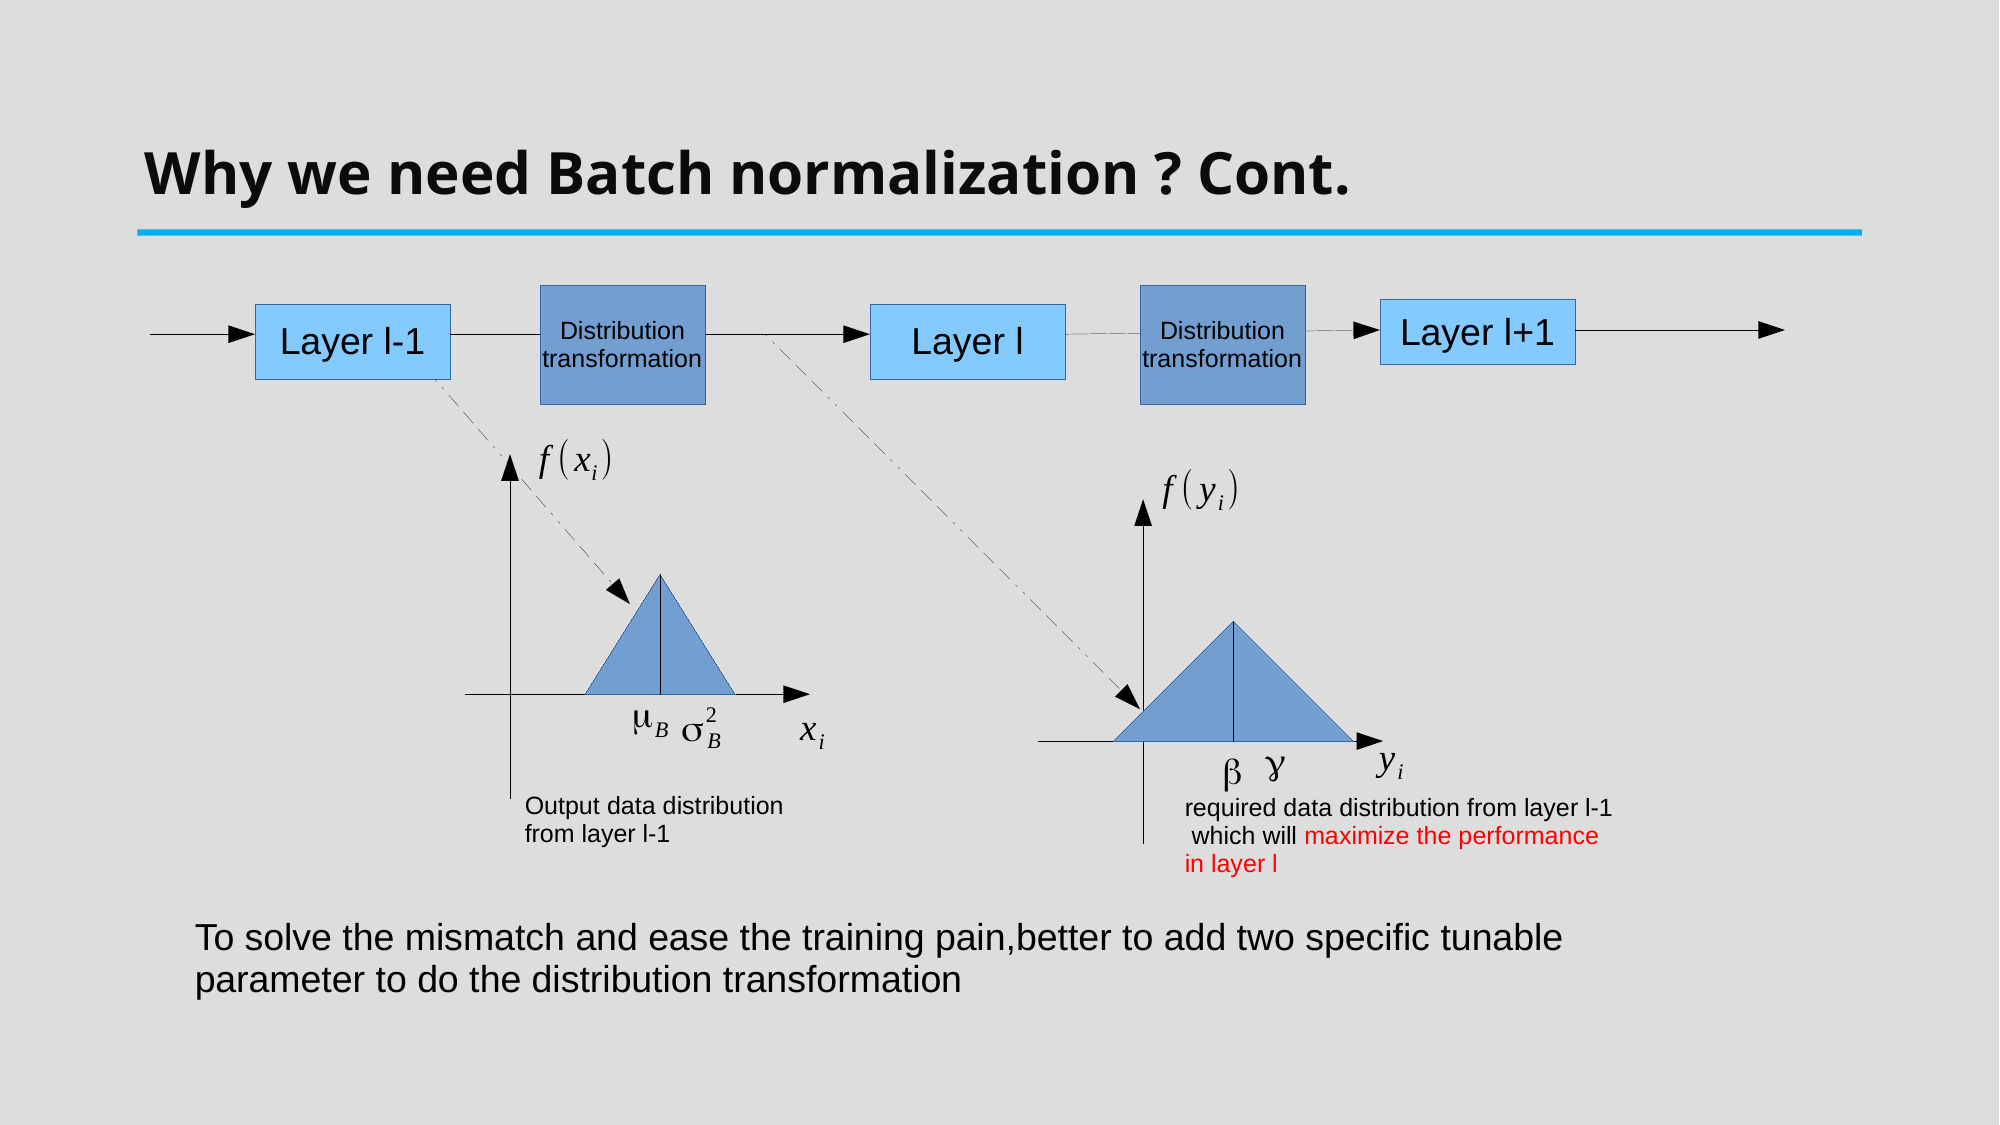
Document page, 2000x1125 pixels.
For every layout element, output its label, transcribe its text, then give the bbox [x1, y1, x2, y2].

text_box Distribution transformation [540, 285, 706, 405]
text_box Layer l+1 [1380, 299, 1576, 365]
title Why we need Batch normalization ? Cont. [137, 108, 1863, 233]
text_box Layer l-1 [255, 304, 451, 380]
text_box [661, 575, 736, 695]
text_box required data distribution from layer l-1 which will maximize the performance in layer l [1170, 786, 1636, 886]
chart [1368, 737, 1411, 785]
text_box [1234, 621, 1354, 742]
chart [625, 702, 727, 755]
text_box Output data distribution from layer l-1 [510, 784, 811, 856]
chart [1257, 755, 1294, 785]
text_box Layer l [870, 304, 1066, 380]
chart [531, 437, 619, 485]
chart [1216, 756, 1249, 786]
text_box [1113, 621, 1233, 742]
text_box Distribution transformation [1140, 285, 1306, 405]
text_box To solve the mismatch and ease the training pain,better to add two specific tunable parameter to do the distribution transformation [180, 909, 1636, 1051]
chart [792, 707, 832, 755]
chart [1154, 467, 1246, 515]
text_box [585, 574, 660, 695]
